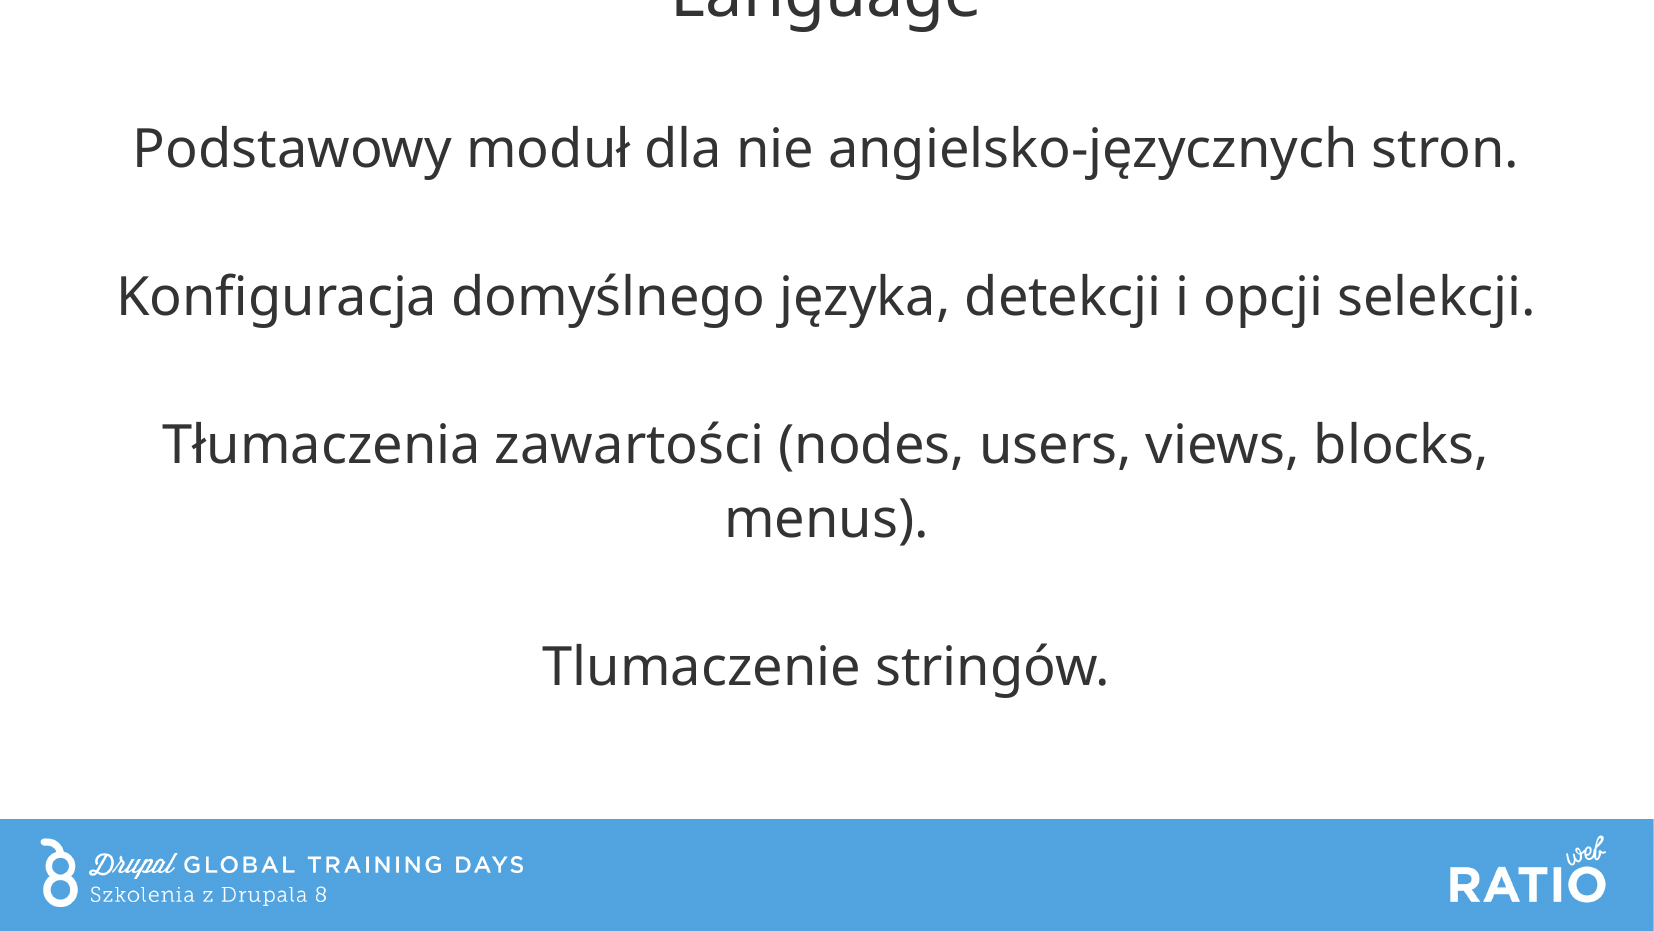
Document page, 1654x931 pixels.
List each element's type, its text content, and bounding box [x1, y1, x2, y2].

picture [913, 0, 933, 12]
picture [836, 0, 855, 12]
picture [714, 0, 731, 12]
subtitle Language Podstawowy moduł dla nie angielsko-języcznych stron. Konfiguracja domyślnego języka, detekcji i opcji selekcji. Tłumaczenia zawartości (nodes, users, views, blocks, menus). Tlumaczenie stringów. [82, 37, 1571, 758]
picture [875, 0, 892, 12]
picture [0, 0, 1654, 931]
picture [794, 0, 814, 12]
